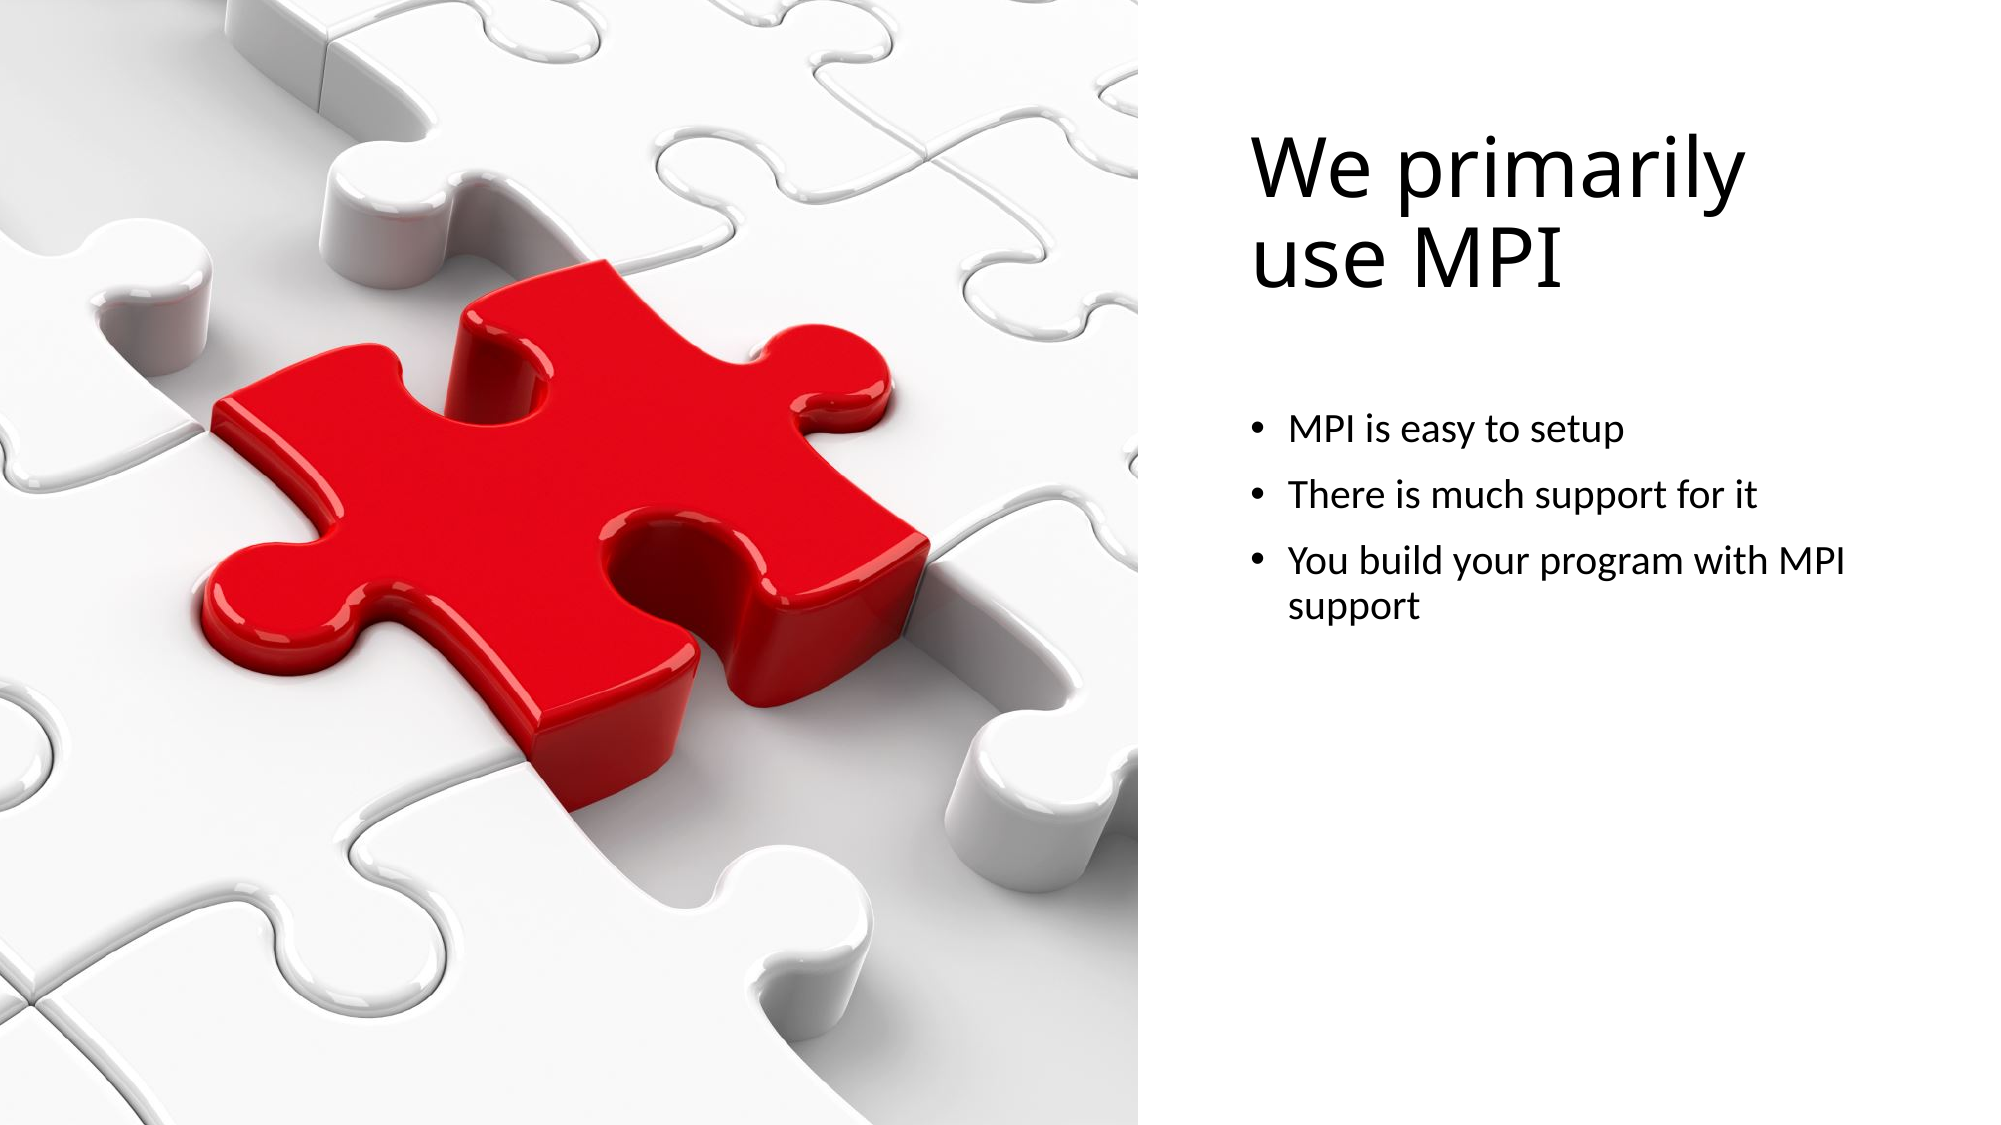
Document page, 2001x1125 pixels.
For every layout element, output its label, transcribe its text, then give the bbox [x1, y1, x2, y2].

list MPI is easy to setup There is much support for it You build your program with MPI support [1235, 399, 1863, 1014]
title We primarily use MPI [1235, 59, 1863, 372]
picture [0, 0, 1138, 1125]
